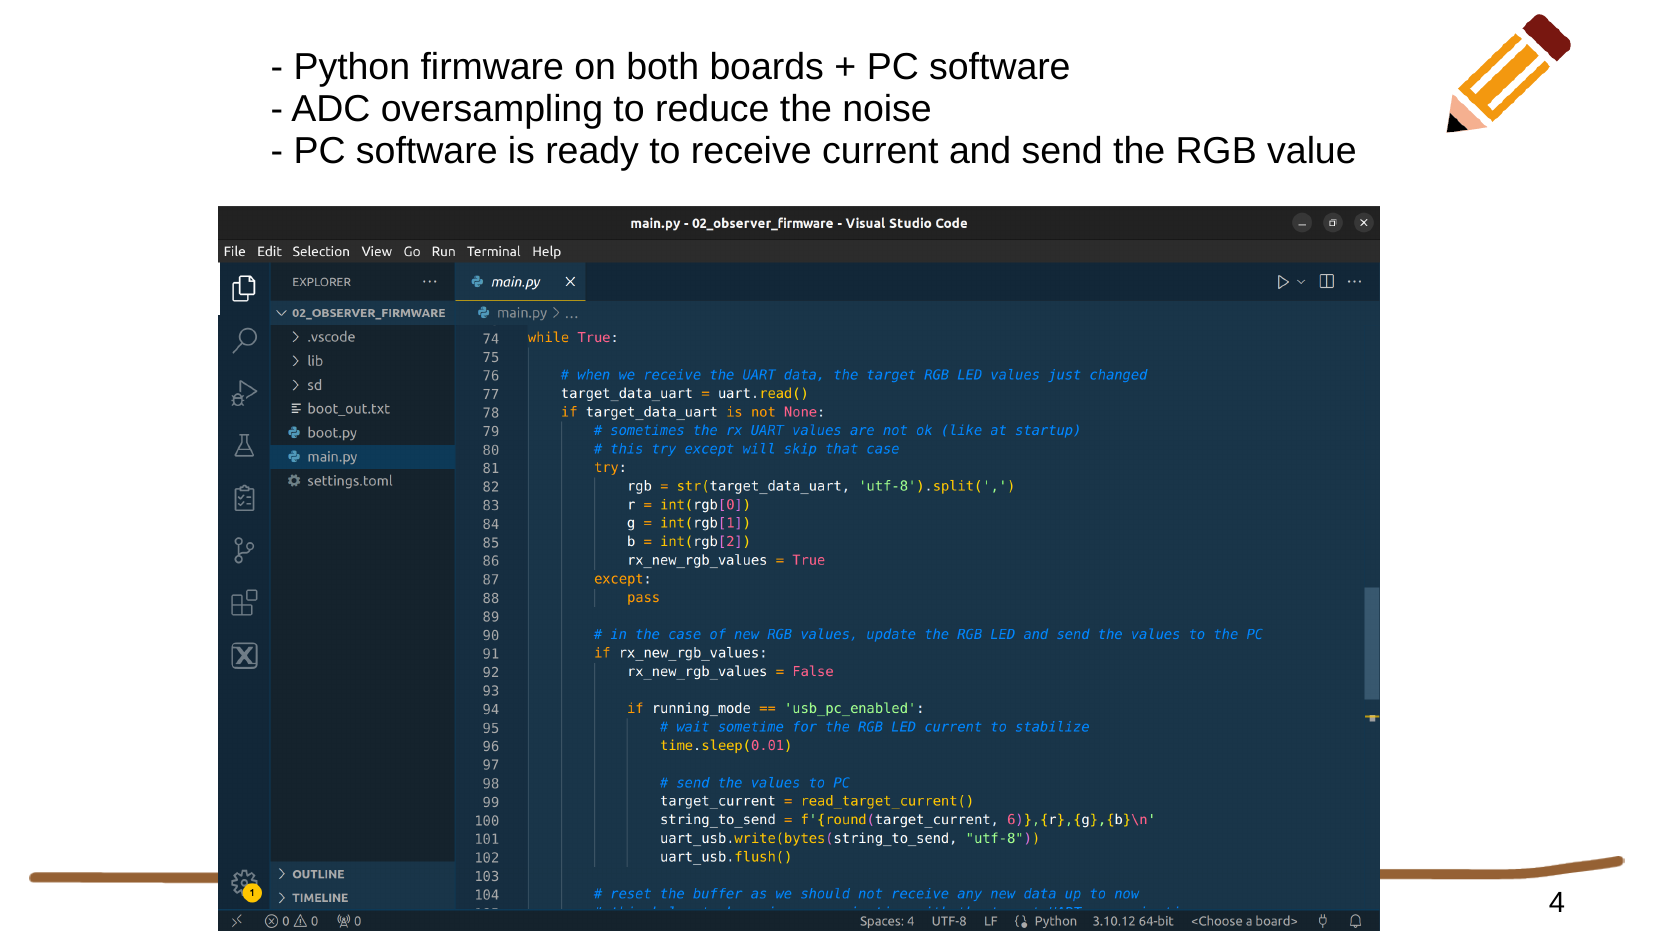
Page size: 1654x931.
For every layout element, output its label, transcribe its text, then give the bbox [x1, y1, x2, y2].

picture [29, 206, 1625, 931]
picture [1446, 14, 1571, 133]
text_box - Python firmware on both boards + PC software - ADC oversampling to reduce the noise - PC software is ready to receive current and send the RGB value [255, 38, 1372, 180]
